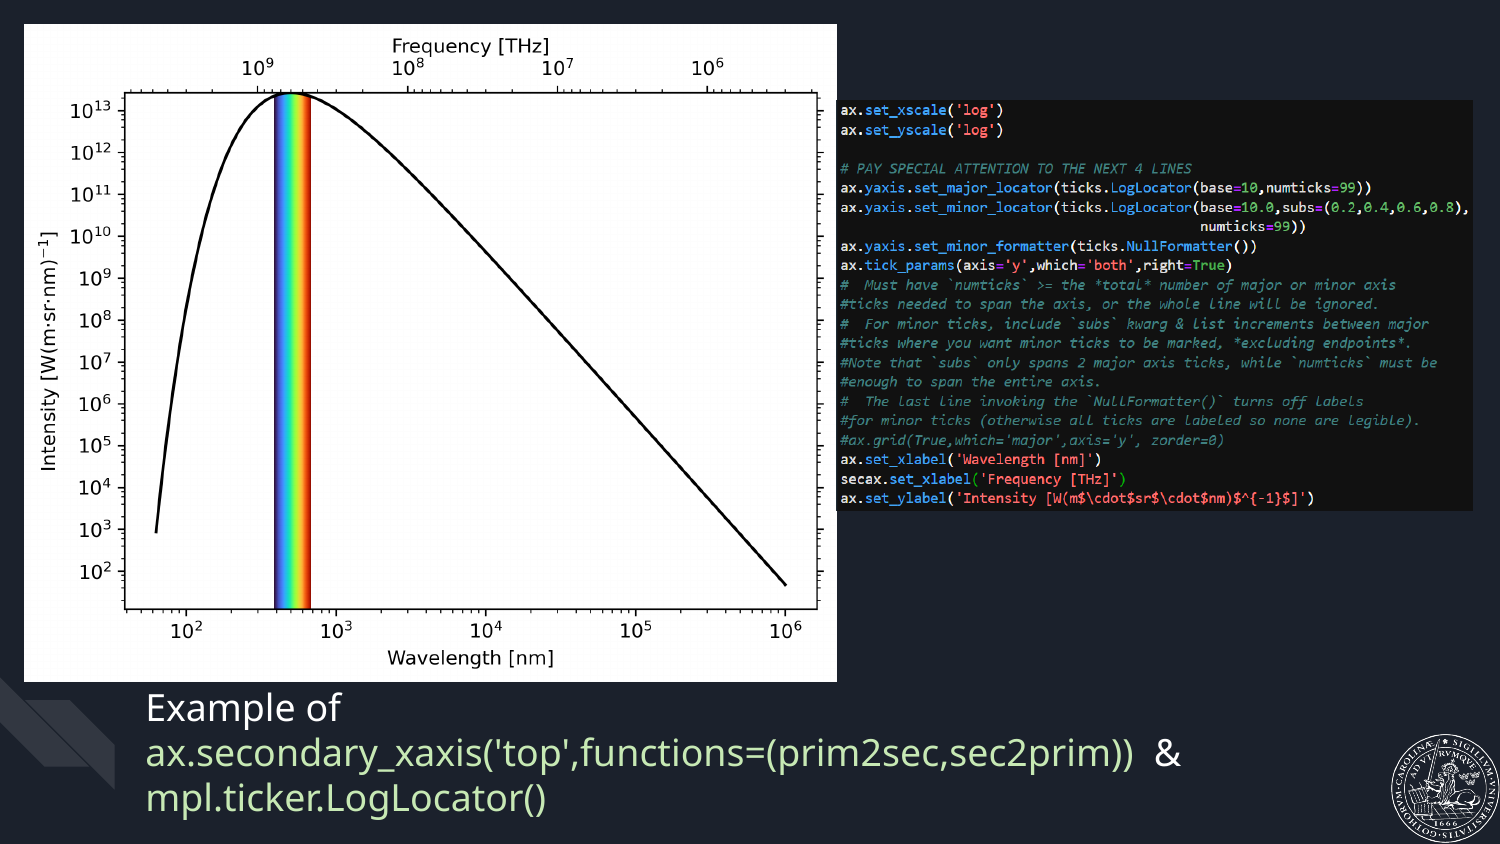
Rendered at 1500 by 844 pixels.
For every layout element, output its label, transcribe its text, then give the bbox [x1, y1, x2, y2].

picture [1382, 724, 1500, 844]
picture [24, 24, 1473, 682]
list Example of ax.secondary_xaxis('top',functions=(prim2sec,sec2prim)) & mpl.ticker.LogLocator() [130, 701, 1269, 801]
